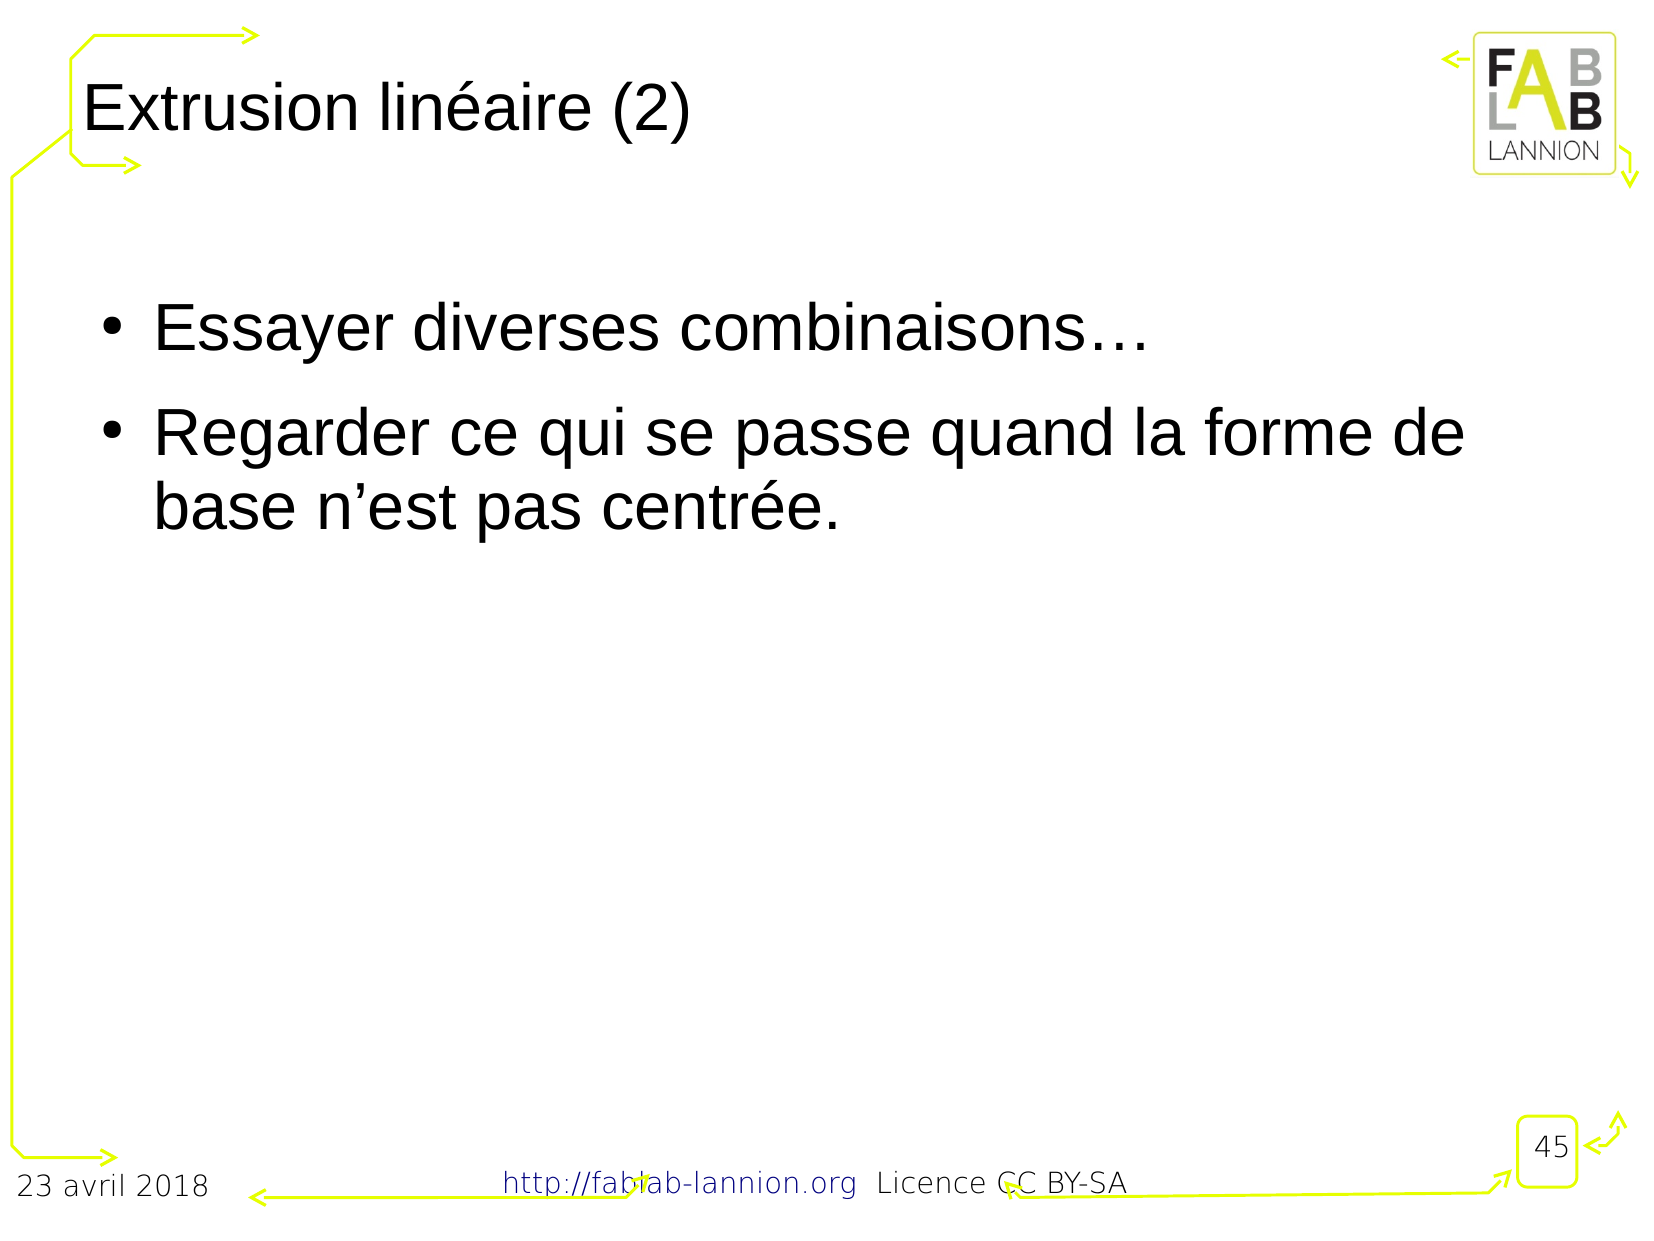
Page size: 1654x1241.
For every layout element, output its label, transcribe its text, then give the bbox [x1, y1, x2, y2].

title Extrusion linéaire (2) [82, 49, 1441, 166]
picture [1470, 29, 1619, 178]
list Essayer diverses combinaisons… Regarder ce qui se passe quand la forme de base n’est pas centrée. [82, 290, 1571, 1010]
